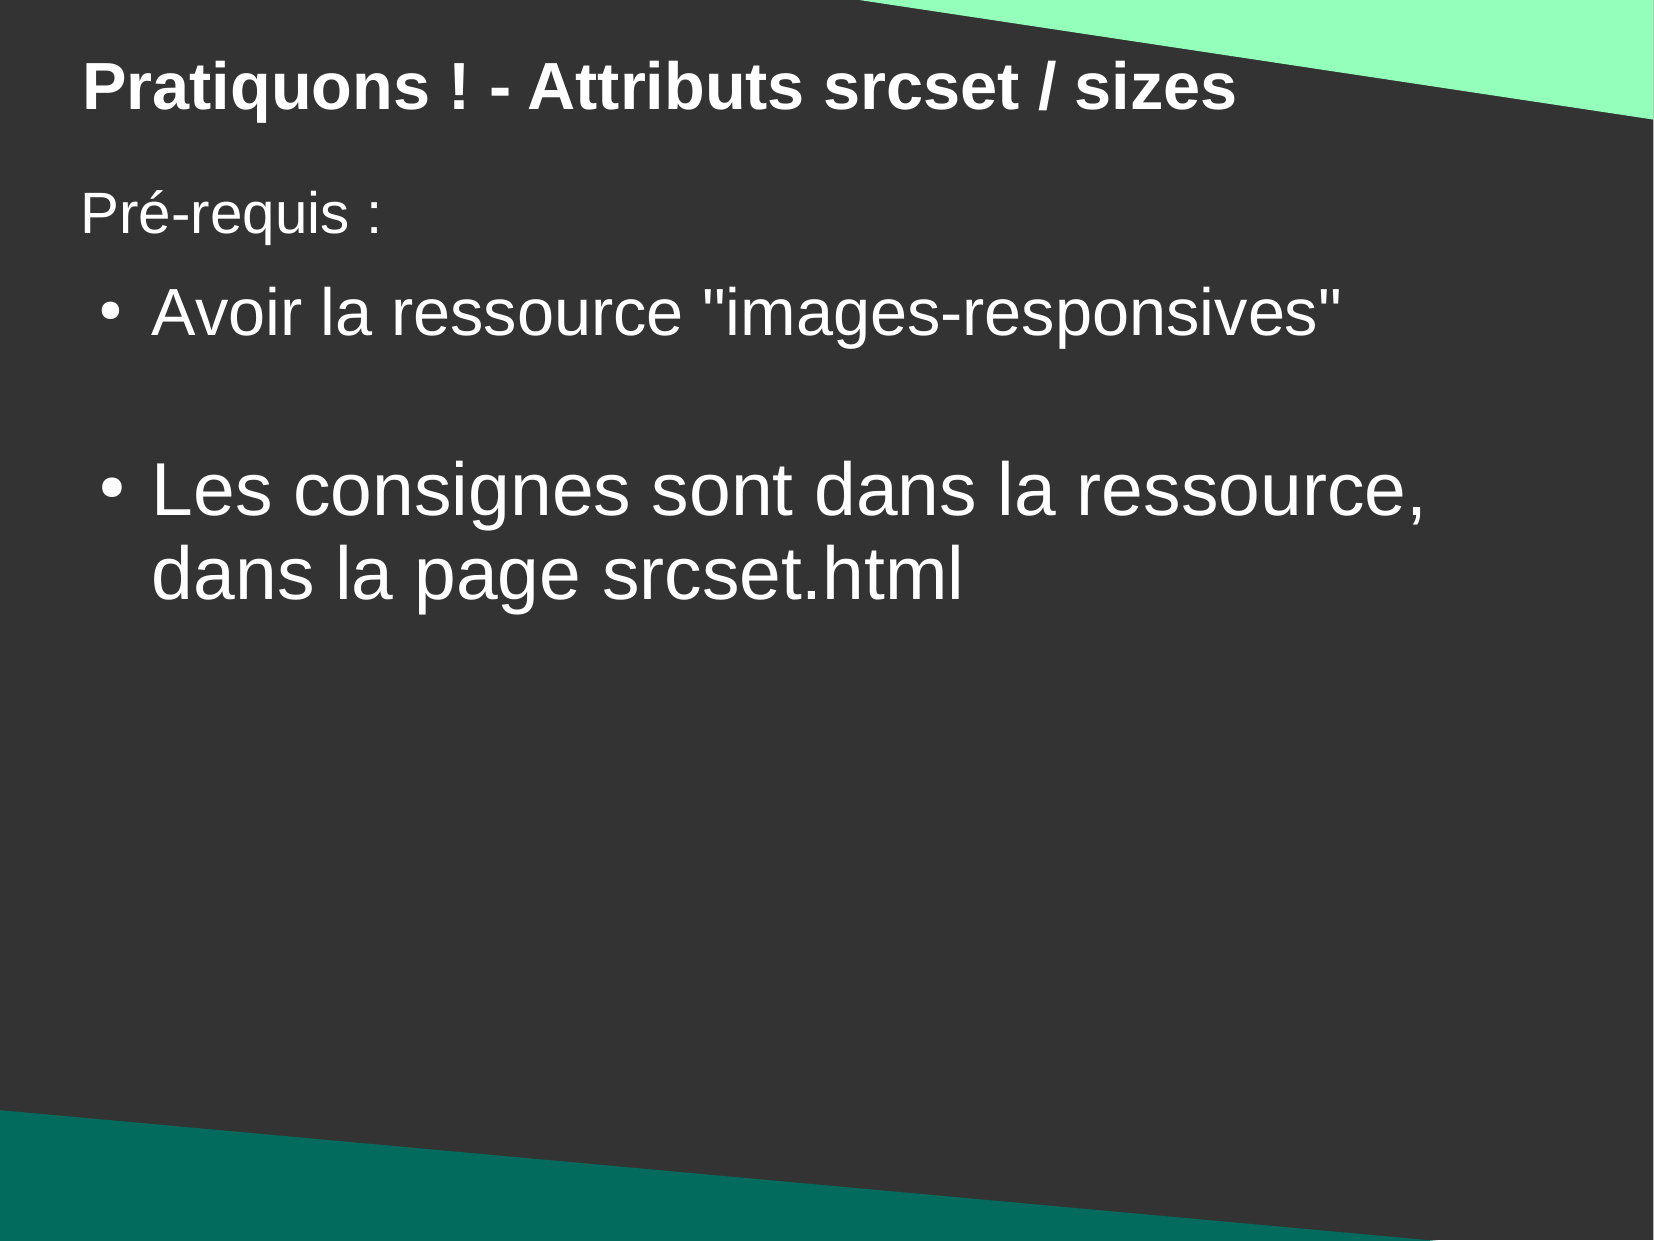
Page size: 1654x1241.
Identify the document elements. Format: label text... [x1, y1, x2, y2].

list Pré-requis : Avoir la ressource "images-responsives" [80, 180, 1620, 355]
list Les consignes sont dans la ressource, dans la page srcset.html [80, 447, 1605, 1052]
title Pratiquons ! - Attributs srcset / sizes [82, 49, 1571, 152]
text_box [859, 0, 1654, 120]
